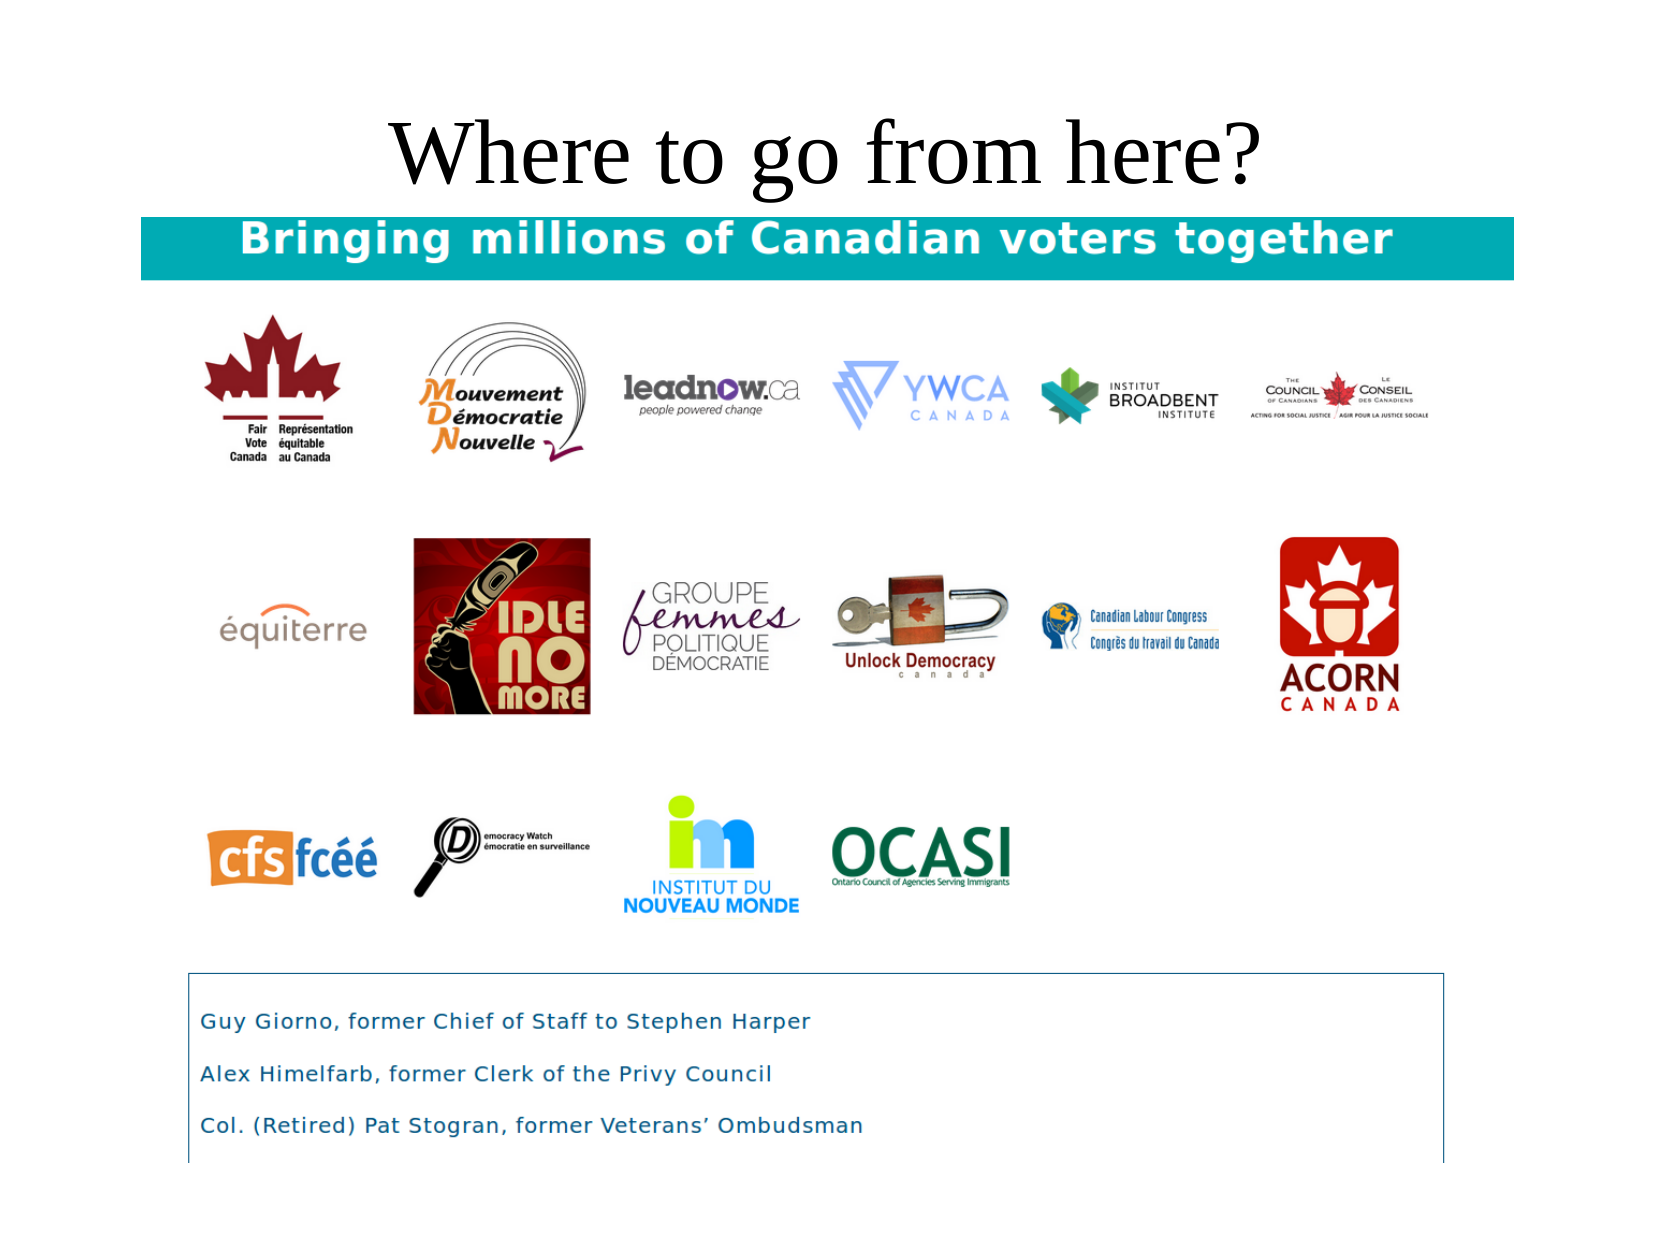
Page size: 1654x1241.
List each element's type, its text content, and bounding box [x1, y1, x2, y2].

title Where to go from here? [82, 49, 1571, 257]
picture [141, 217, 1514, 1163]
